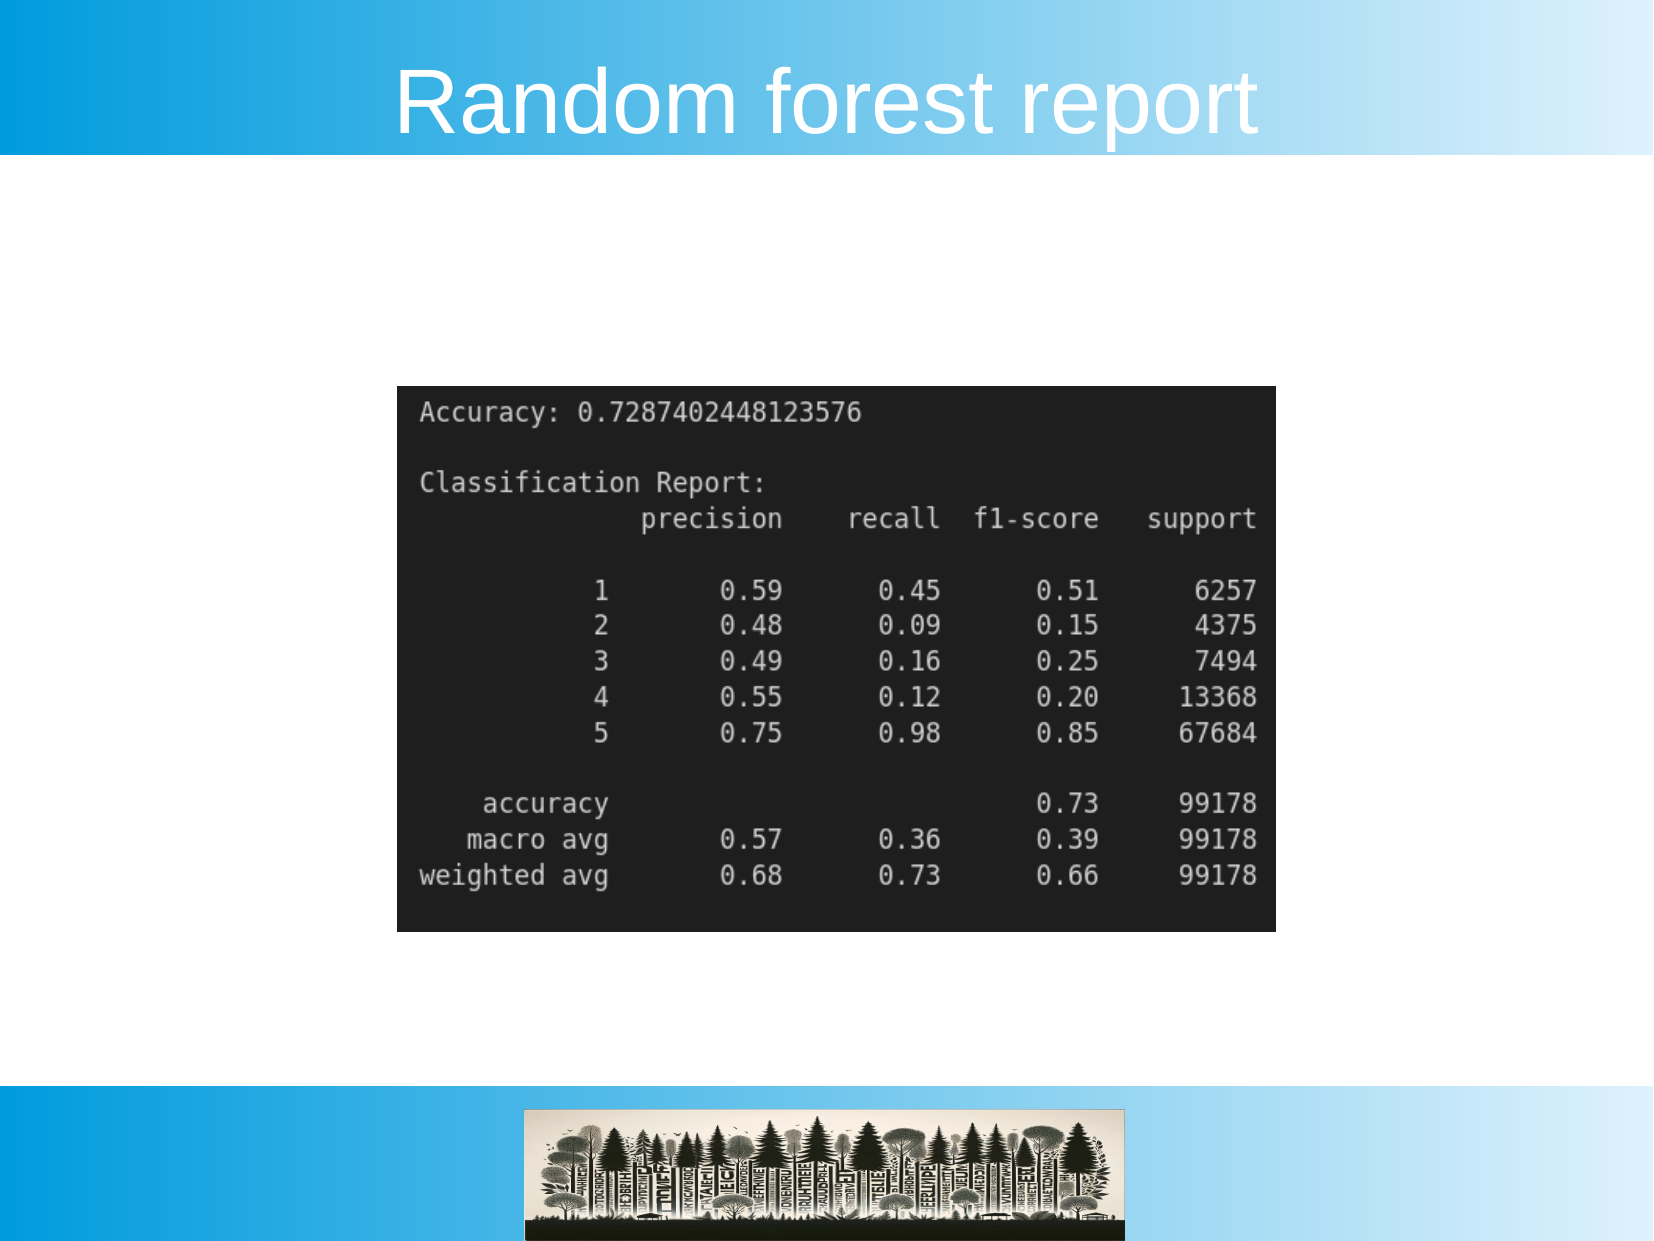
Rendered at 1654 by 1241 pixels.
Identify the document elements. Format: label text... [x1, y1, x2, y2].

picture [524, 1109, 1125, 1241]
picture [397, 386, 1276, 932]
title Random forest report [82, 49, 1571, 155]
